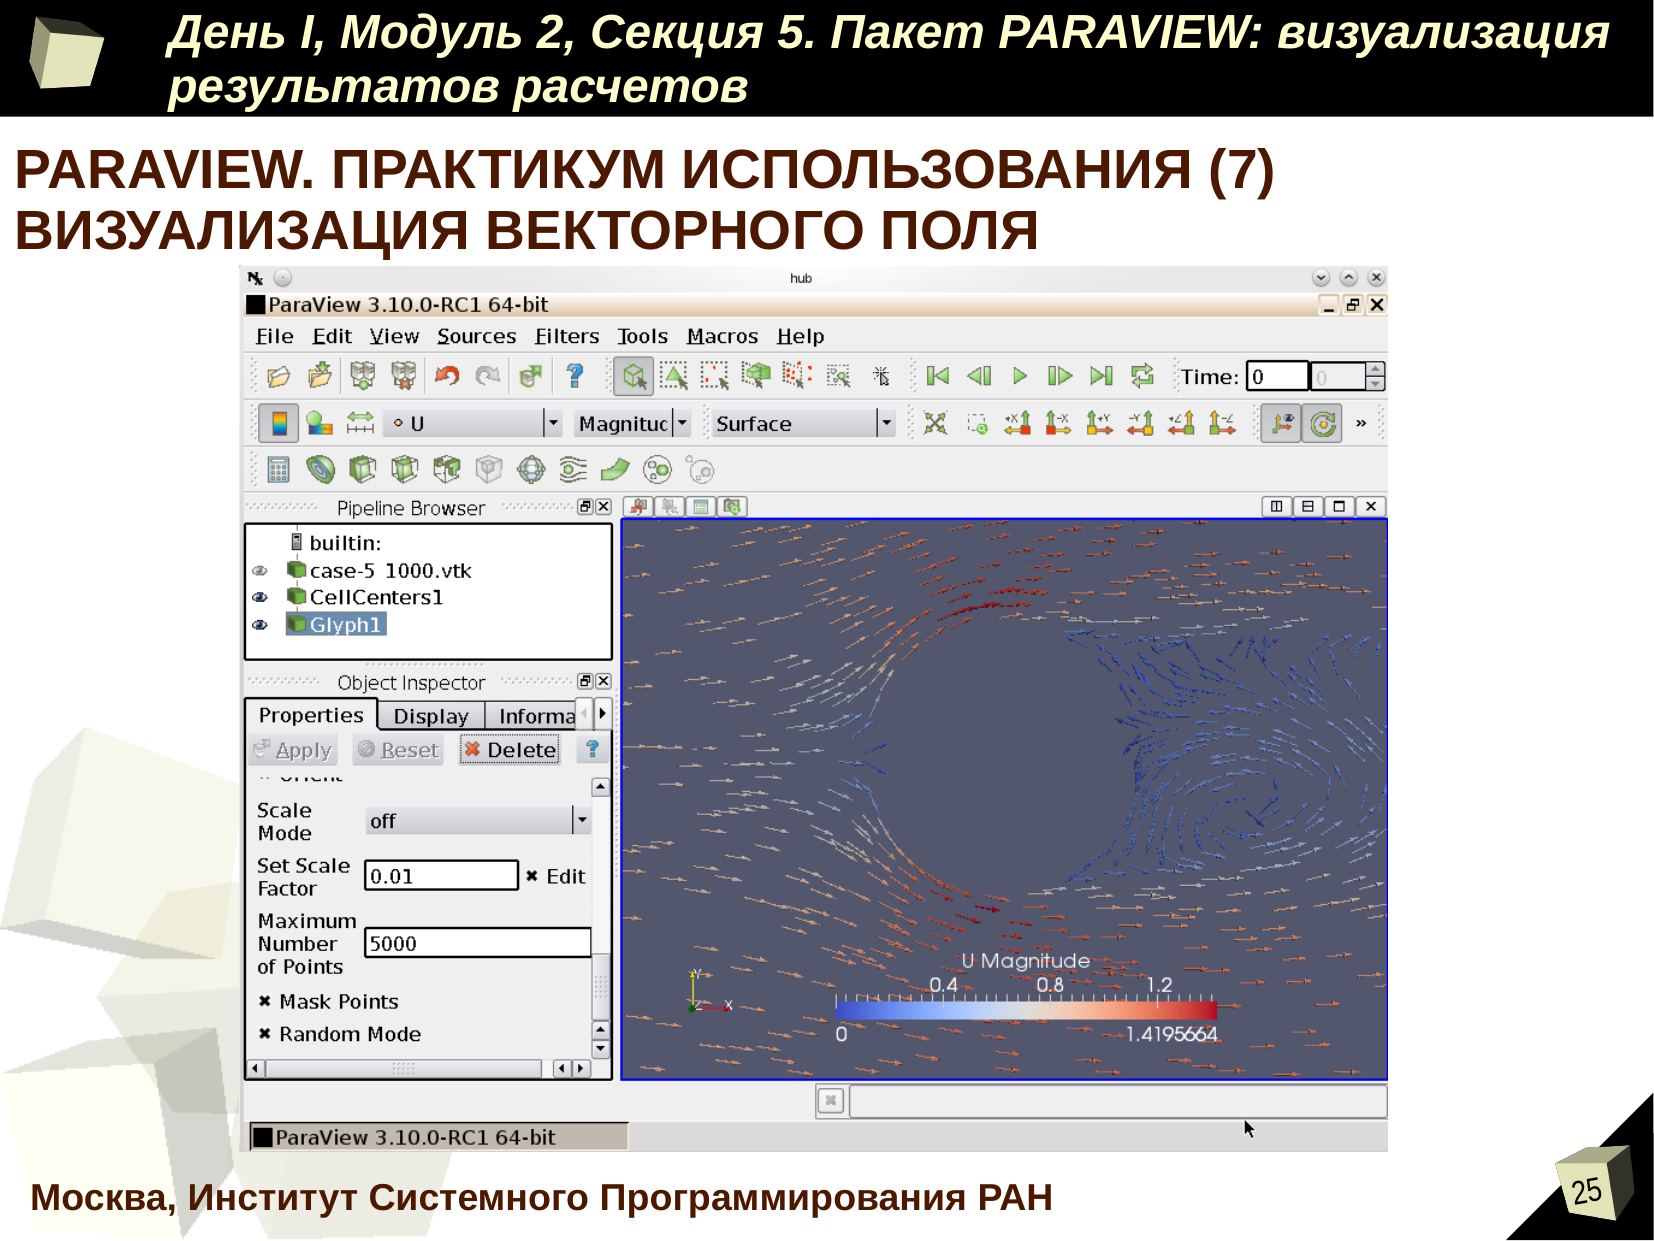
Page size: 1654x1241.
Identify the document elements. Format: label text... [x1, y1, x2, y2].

picture [464, 1193, 472, 1198]
text_box PARAVIEW. ПРАКТИКУМ ИСПОЛЬЗОВАНИЯ (7) ВИЗУАЛИЗАЦИЯ ВЕКТОРНОГО ПОЛЯ [0, 130, 1654, 270]
picture [0, 270, 1388, 1241]
